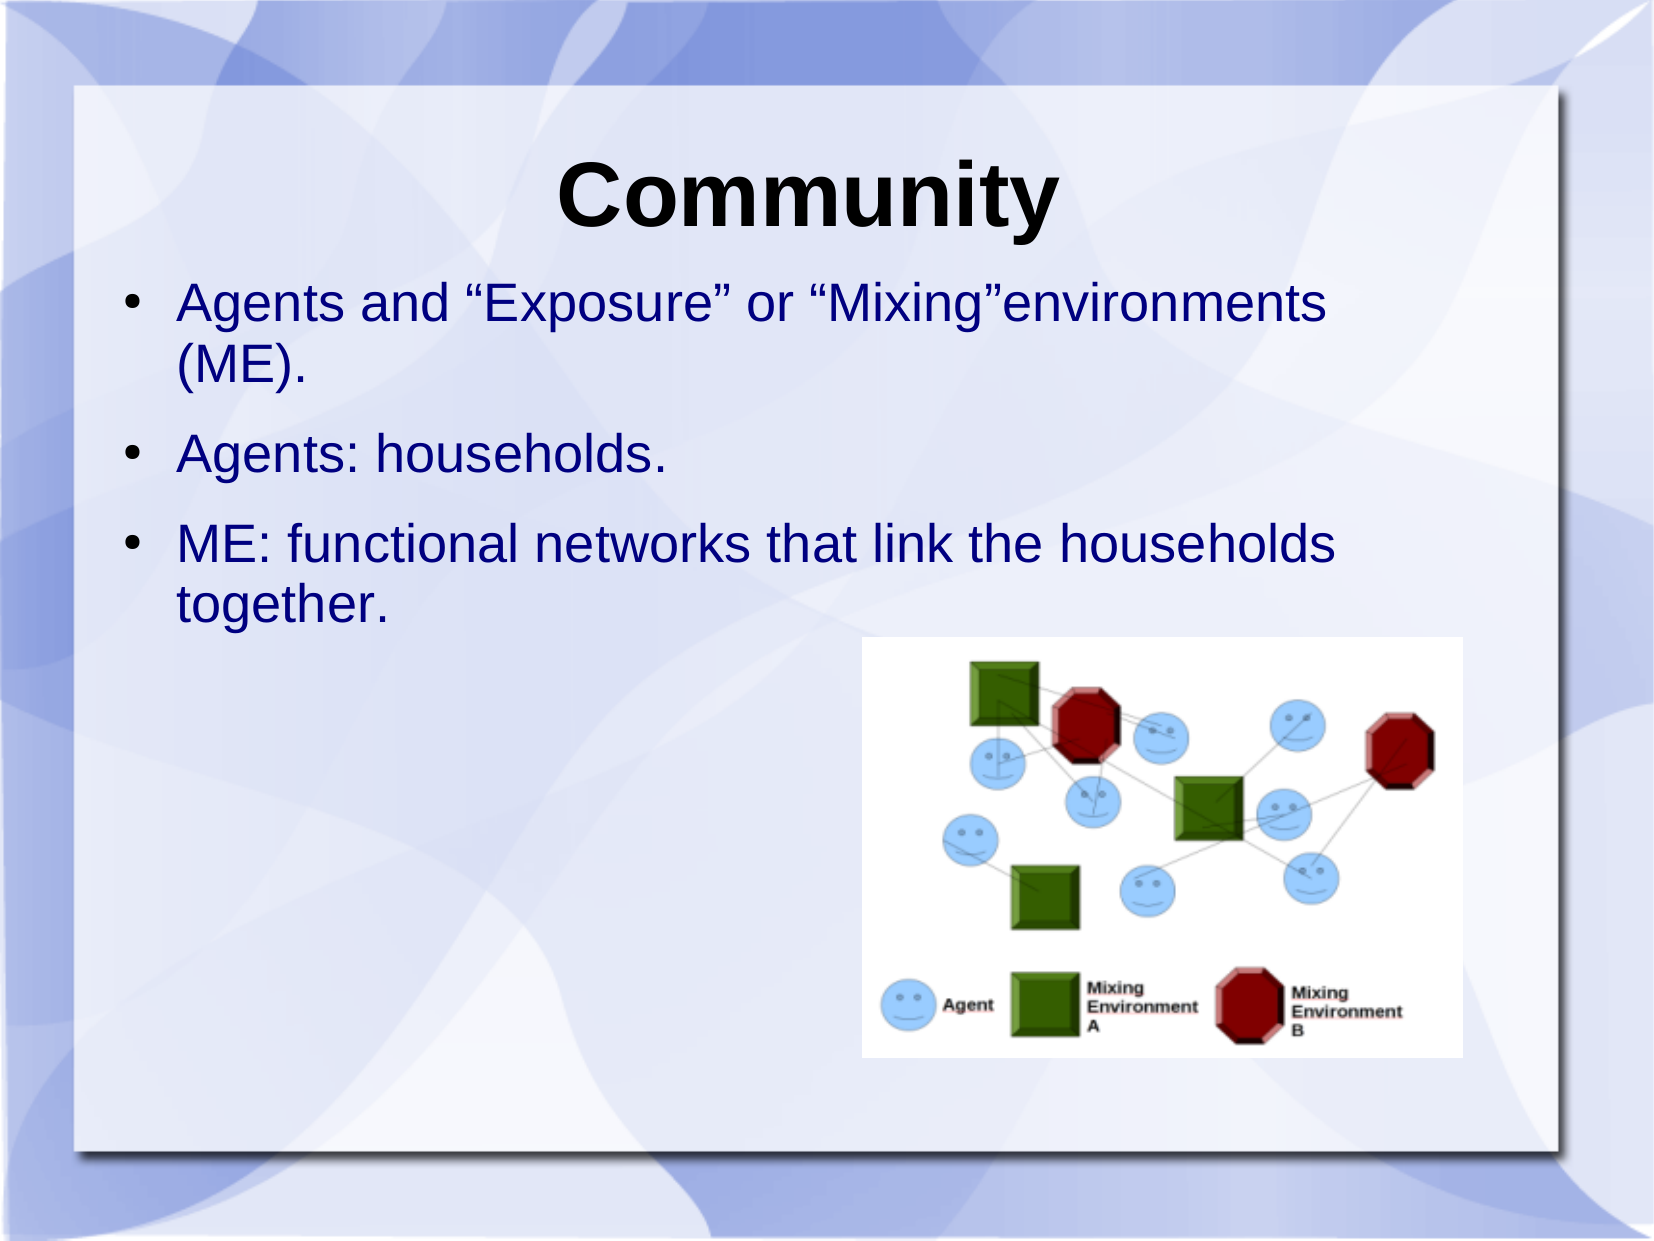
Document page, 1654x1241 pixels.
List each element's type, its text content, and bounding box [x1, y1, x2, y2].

picture [0, 0, 1654, 1241]
list Agents and “Exposure” or “Mixing”environments (ME). Agents: households. ME: functional networks that link the households together. [105, 272, 1464, 647]
title Community [82, 98, 1536, 291]
